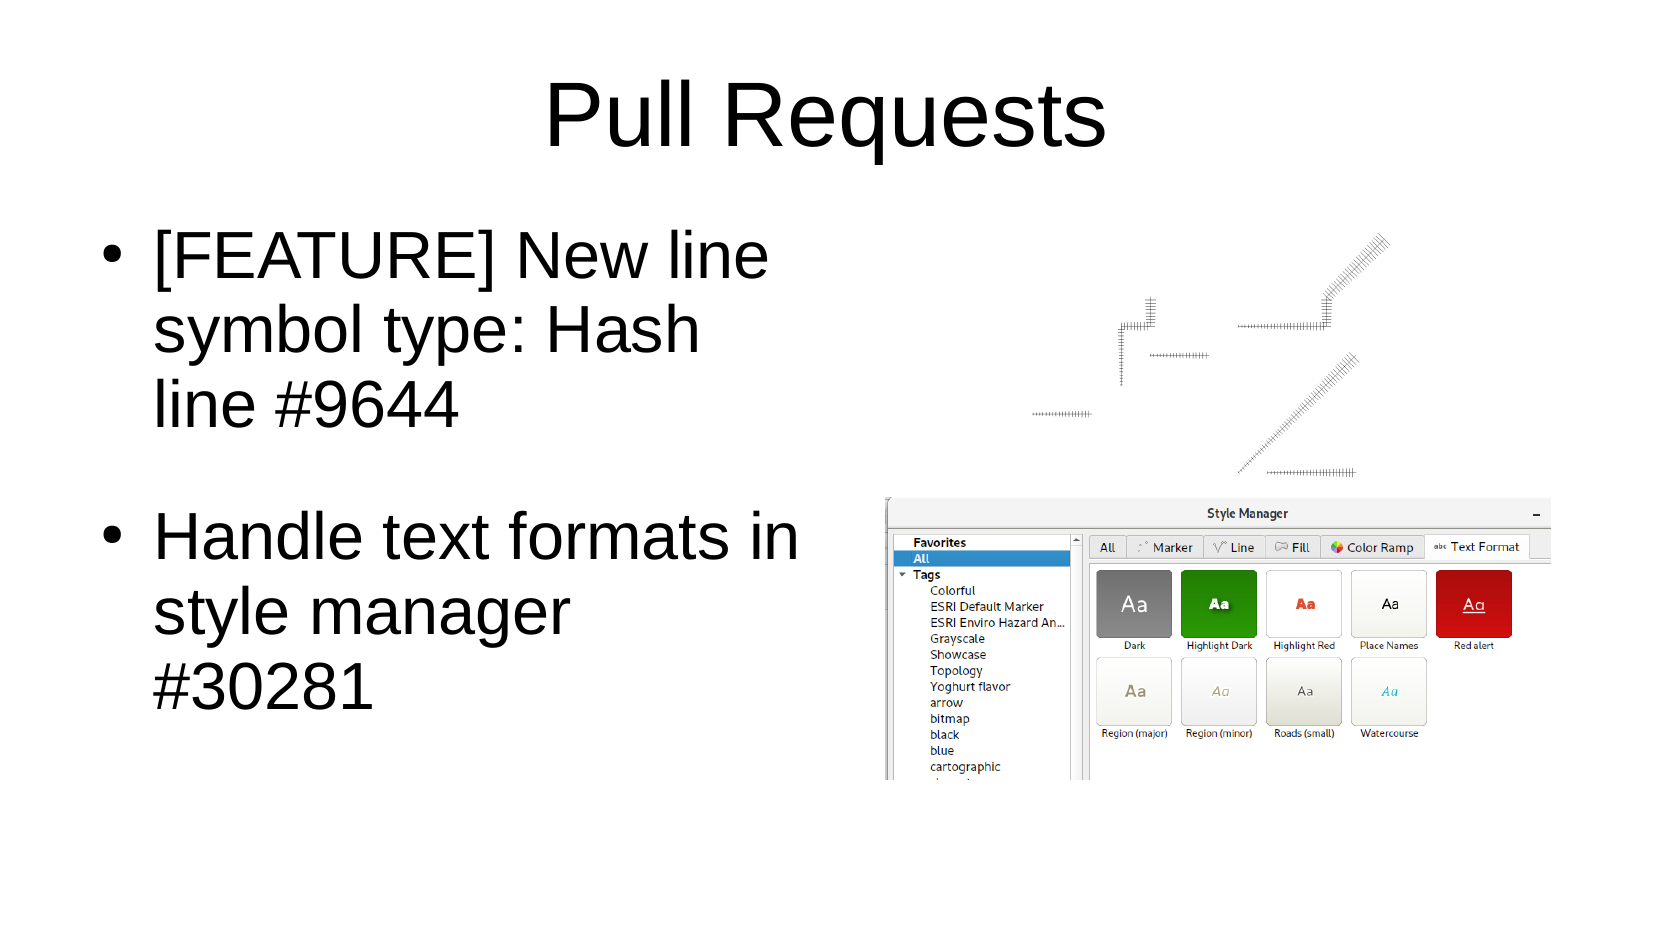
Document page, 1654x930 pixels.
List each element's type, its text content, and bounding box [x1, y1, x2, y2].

picture [885, 497, 1551, 781]
list [FEATURE] New line symbol type: Hash line #9644 [82, 217, 809, 475]
list Handle text formats in style manager #30281 [82, 499, 809, 757]
picture [1029, 217, 1396, 490]
title Pull Requests [82, 37, 1571, 193]
